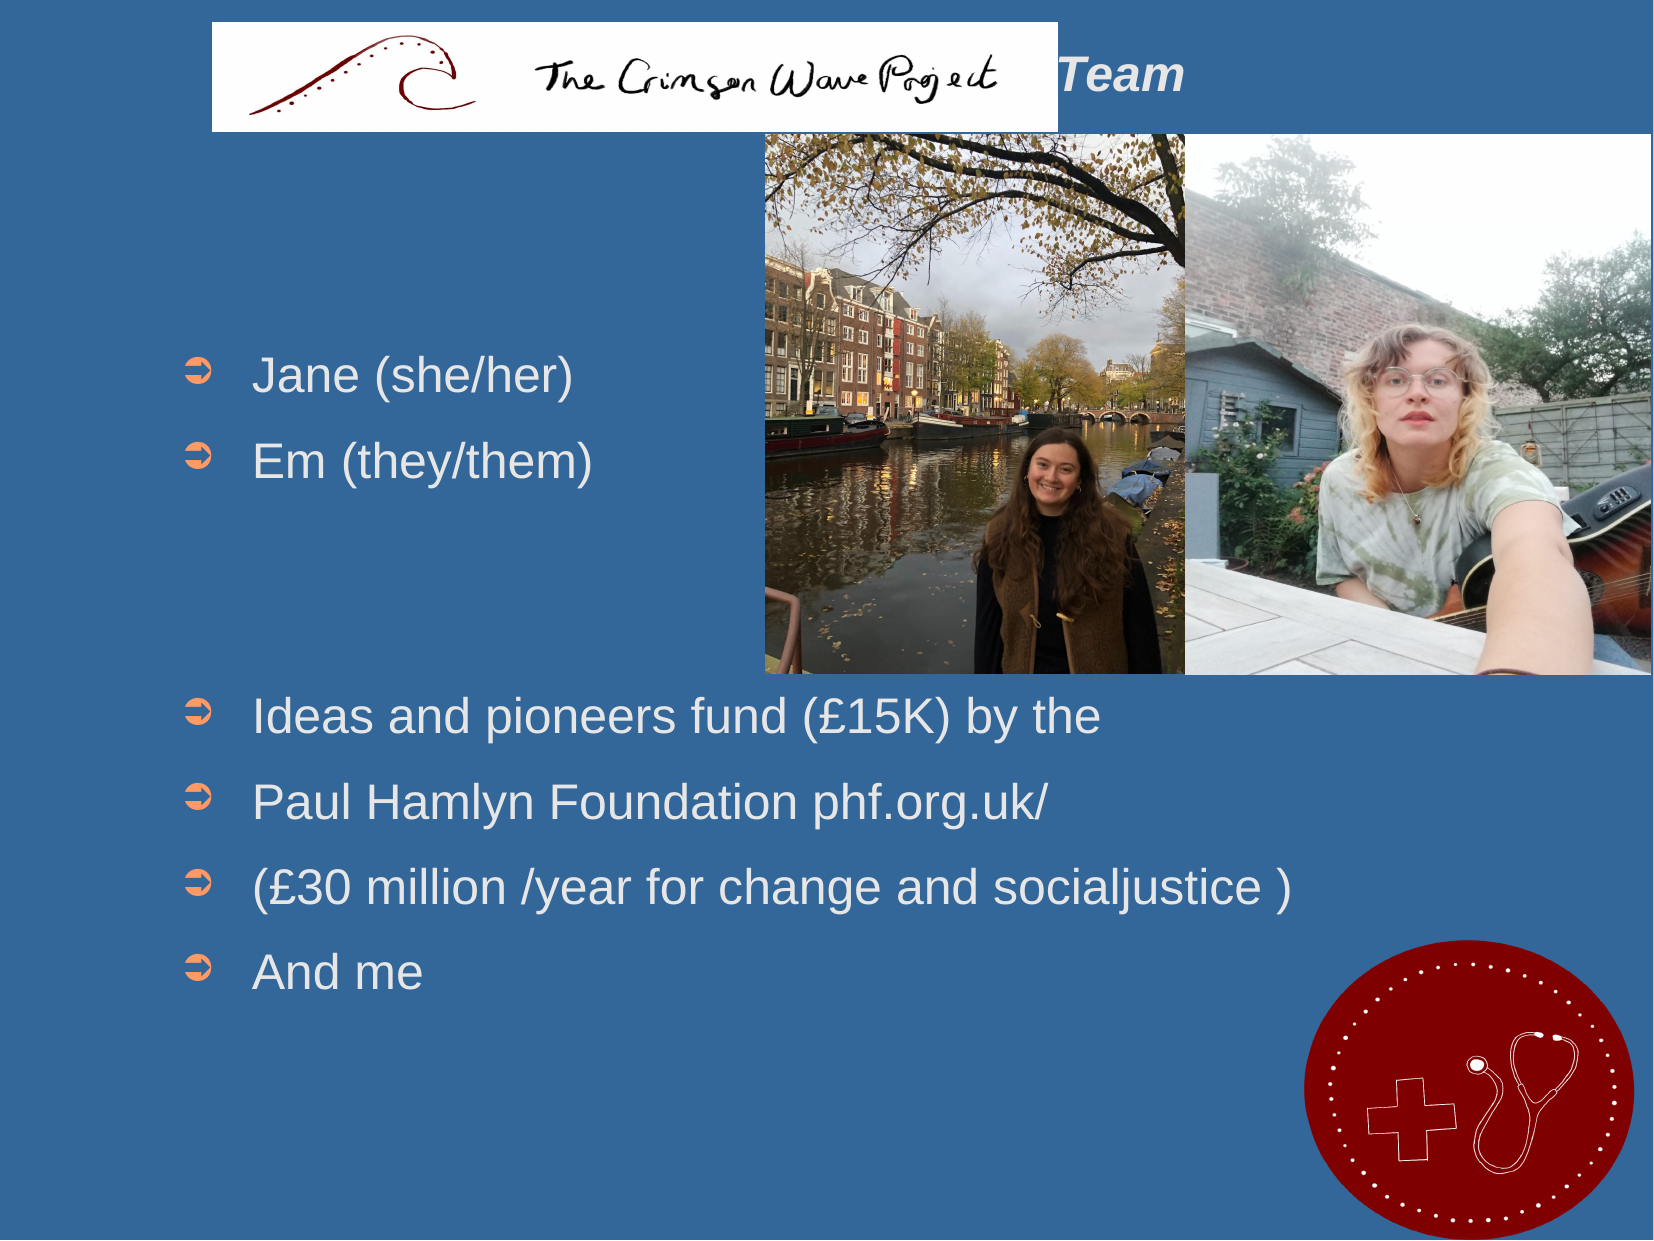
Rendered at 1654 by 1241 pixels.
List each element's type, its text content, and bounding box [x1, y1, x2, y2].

title Team [176, 0, 1589, 179]
picture [765, 134, 1651, 676]
picture [1290, 921, 1654, 1241]
picture [212, 22, 1058, 132]
list Jane (she/her) Em (they/them) Ideas and pioneers fund (£15K) by the Paul Hamlyn Foundation phf.org.uk/ (£30 million /year for change and socialjustice ) And me [169, 347, 1654, 1130]
